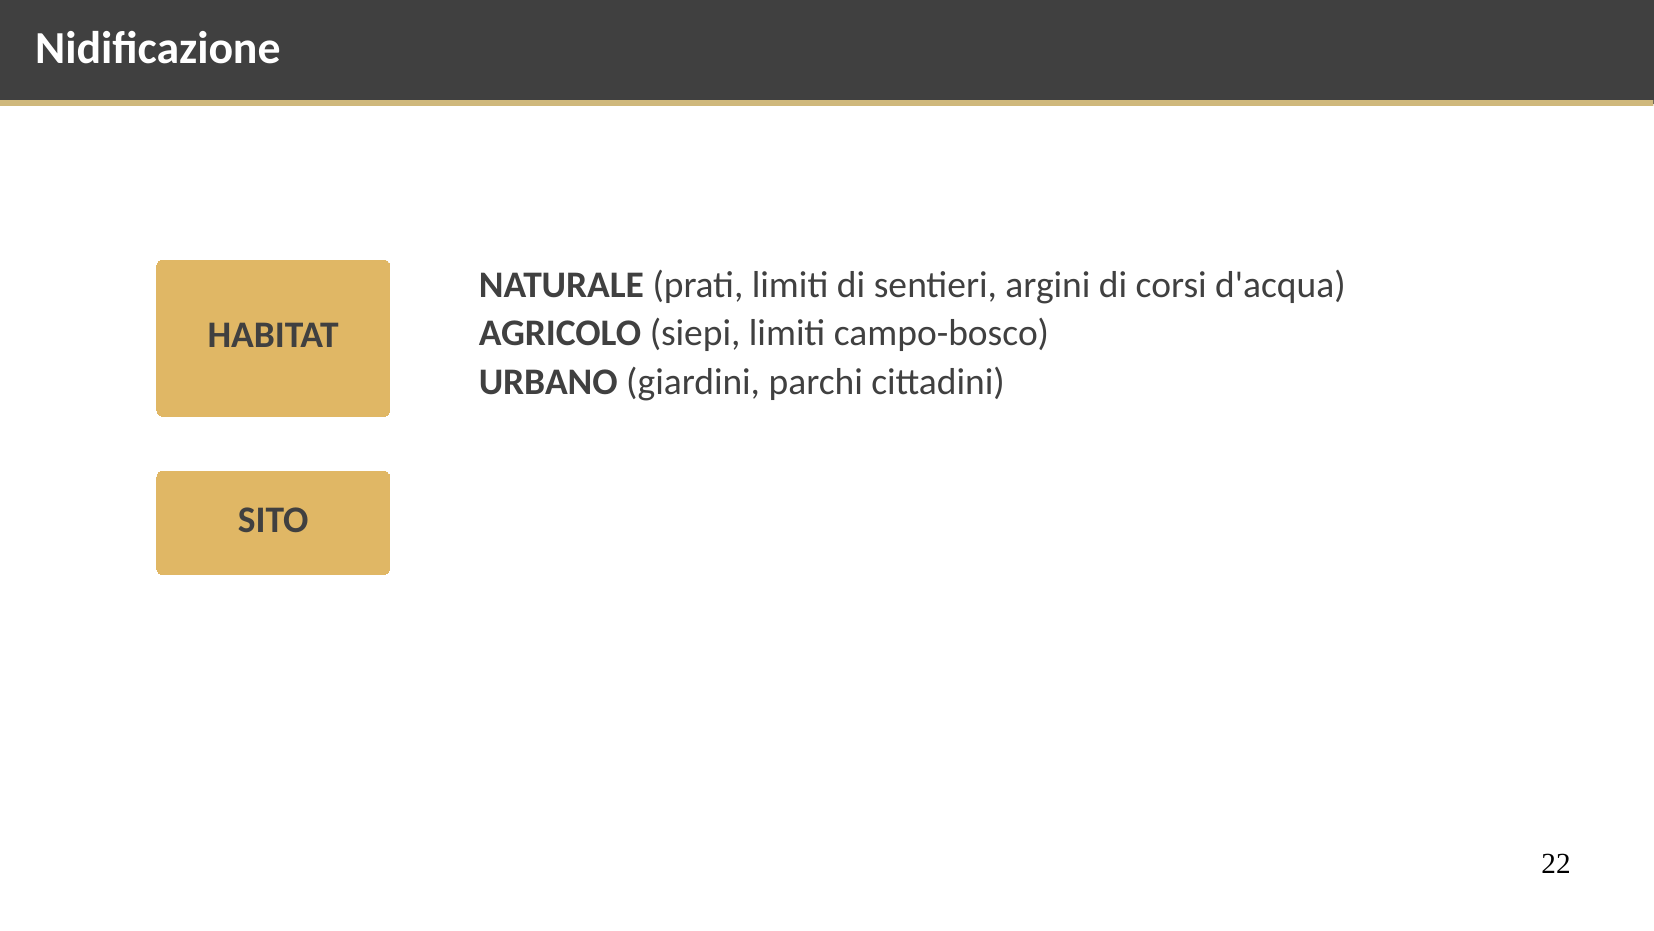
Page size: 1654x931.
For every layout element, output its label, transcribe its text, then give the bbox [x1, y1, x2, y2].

text_box NATURALE (prati, limiti di sentieri, argini di corsi d'acqua) AGRICOLO (siepi, limiti campo-bosco) URBANO (giardini, parchi cittadini) [463, 261, 1364, 450]
text_box HABITAT [156, 260, 390, 417]
text_box SITO [156, 471, 390, 575]
text_box Nidificazione [0, 0, 1654, 100]
